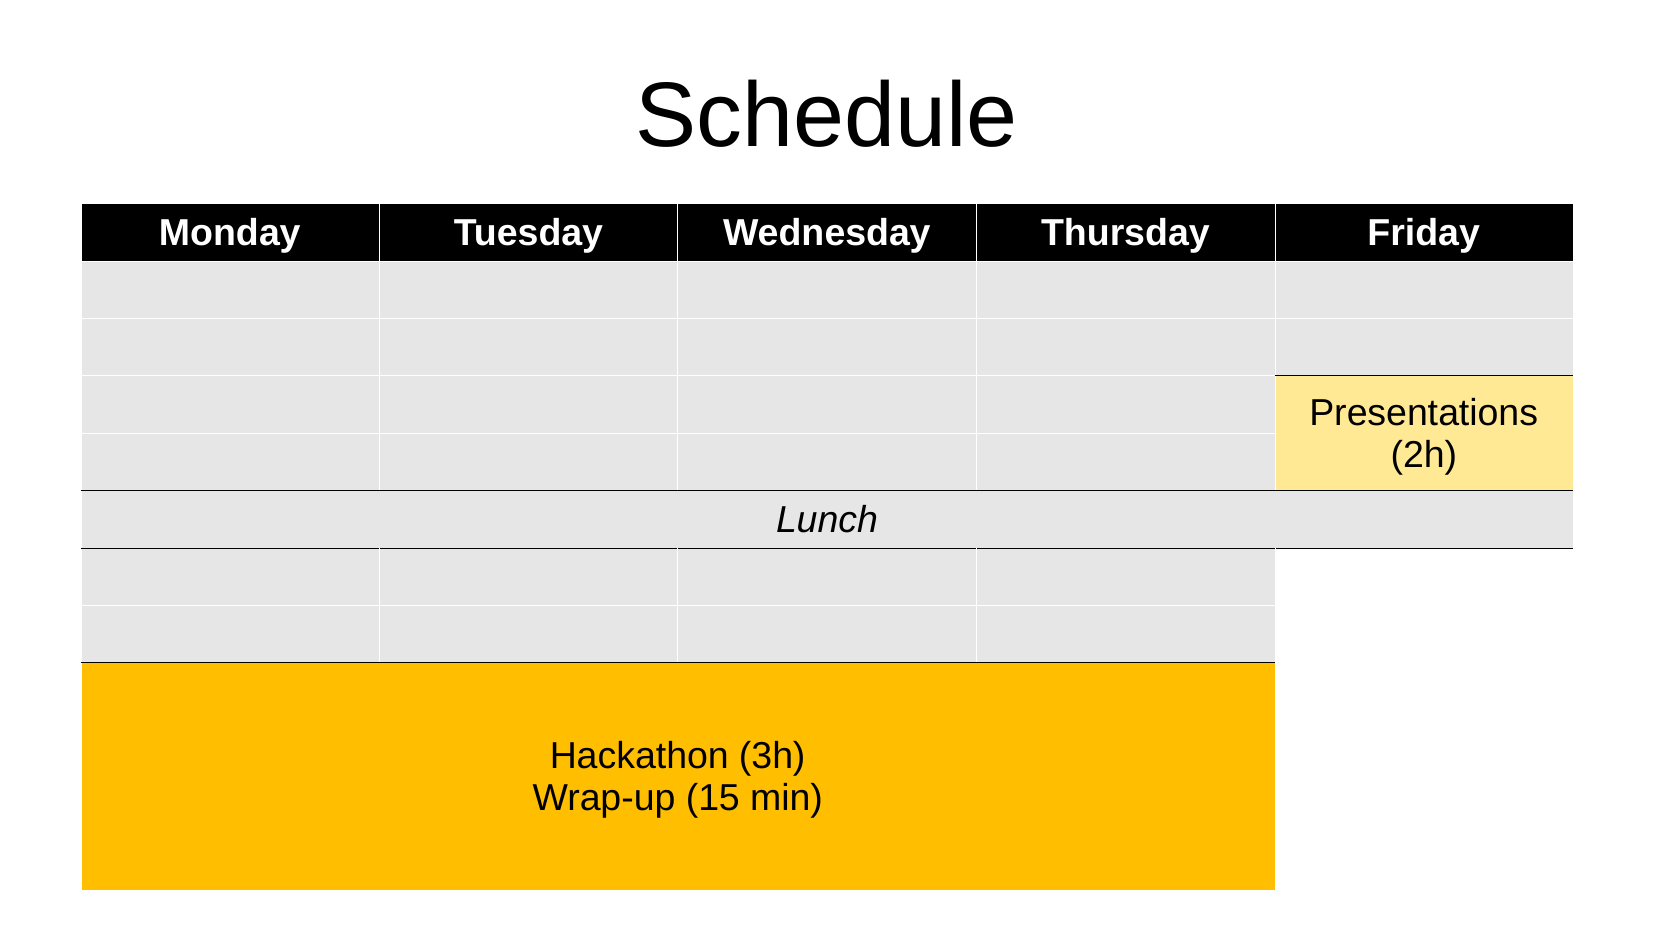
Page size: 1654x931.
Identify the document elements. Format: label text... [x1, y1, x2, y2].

table_cell [977, 434, 1275, 490]
table_header Wednesday [678, 204, 976, 261]
table_header Tuesday [380, 204, 677, 261]
table_cell [380, 262, 677, 318]
table_cell [82, 262, 379, 318]
table_cell [977, 376, 1275, 433]
table_cell [678, 376, 976, 433]
table_cell [678, 262, 976, 318]
table_header Monday [82, 204, 379, 261]
table_cell [977, 319, 1275, 375]
table_cell [977, 606, 1275, 662]
table_cell Presentations (2h) [1276, 376, 1573, 490]
table_cell [82, 319, 379, 375]
table_cell [380, 376, 677, 433]
table_cell [678, 606, 976, 662]
table_cell [678, 549, 976, 605]
table_cell [82, 376, 379, 433]
table_cell [977, 549, 1275, 605]
table_header Thursday [977, 204, 1275, 261]
table_cell [1276, 319, 1573, 375]
table_cell [977, 262, 1275, 318]
table_cell [82, 434, 379, 490]
table_cell Lunch [82, 491, 1573, 548]
table_cell [380, 319, 677, 375]
table_cell [678, 434, 976, 490]
table_header Friday [1276, 204, 1573, 261]
table_cell [380, 434, 677, 490]
table_cell [1276, 549, 1573, 890]
table_cell [380, 549, 677, 605]
table_cell [82, 606, 379, 662]
table_cell Hackathon (3h) [82, 663, 1275, 890]
title Schedule [82, 37, 1571, 193]
table_cell [678, 319, 976, 375]
table_cell [1276, 262, 1573, 318]
table_cell [82, 549, 379, 605]
table_cell [380, 606, 677, 662]
